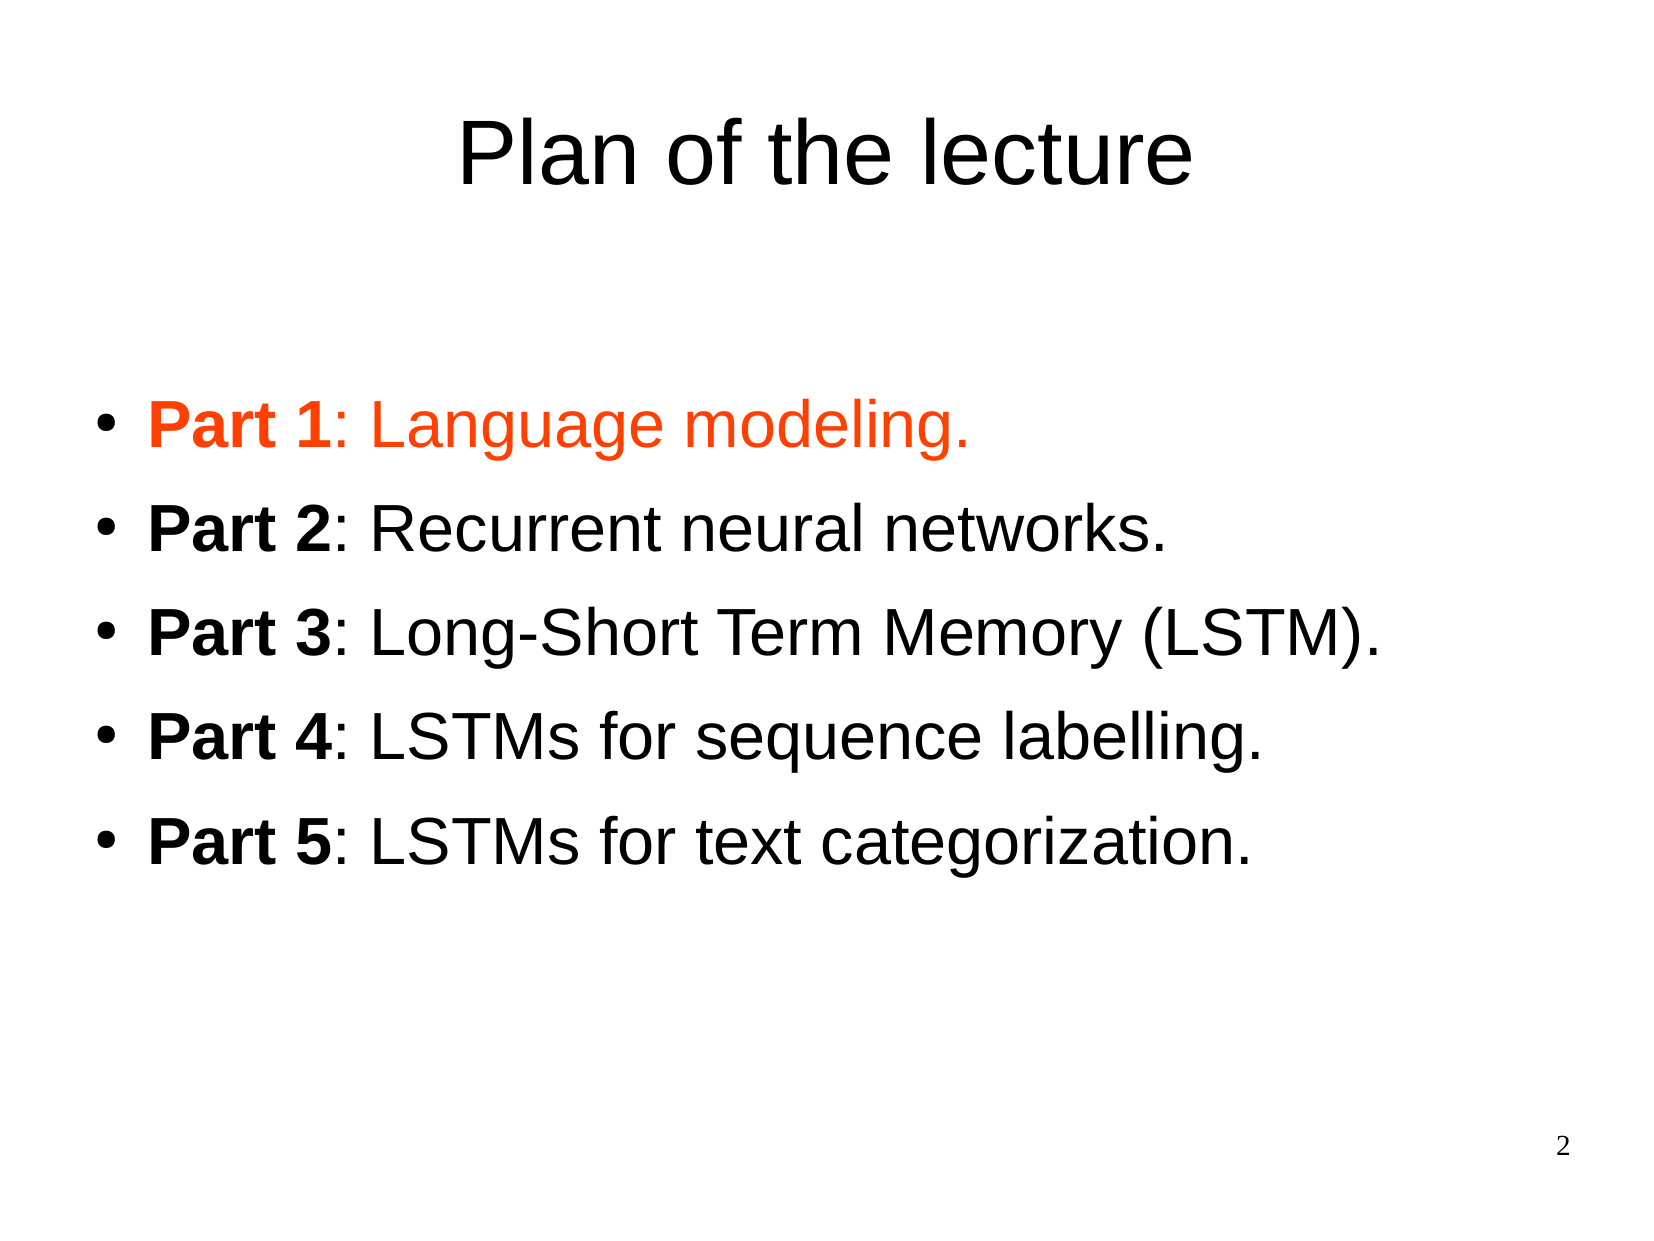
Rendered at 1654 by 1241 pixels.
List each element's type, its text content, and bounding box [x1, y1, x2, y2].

list Part 1: Language modeling. Part 2: Recurrent neural networks. Part 3: Long-Short Term Memory (LSTM). Part 4: LSTMs for sequence labelling. Part 5: LSTMs for text categorization. [76, 272, 1565, 993]
title Plan of the lecture [82, 49, 1571, 257]
